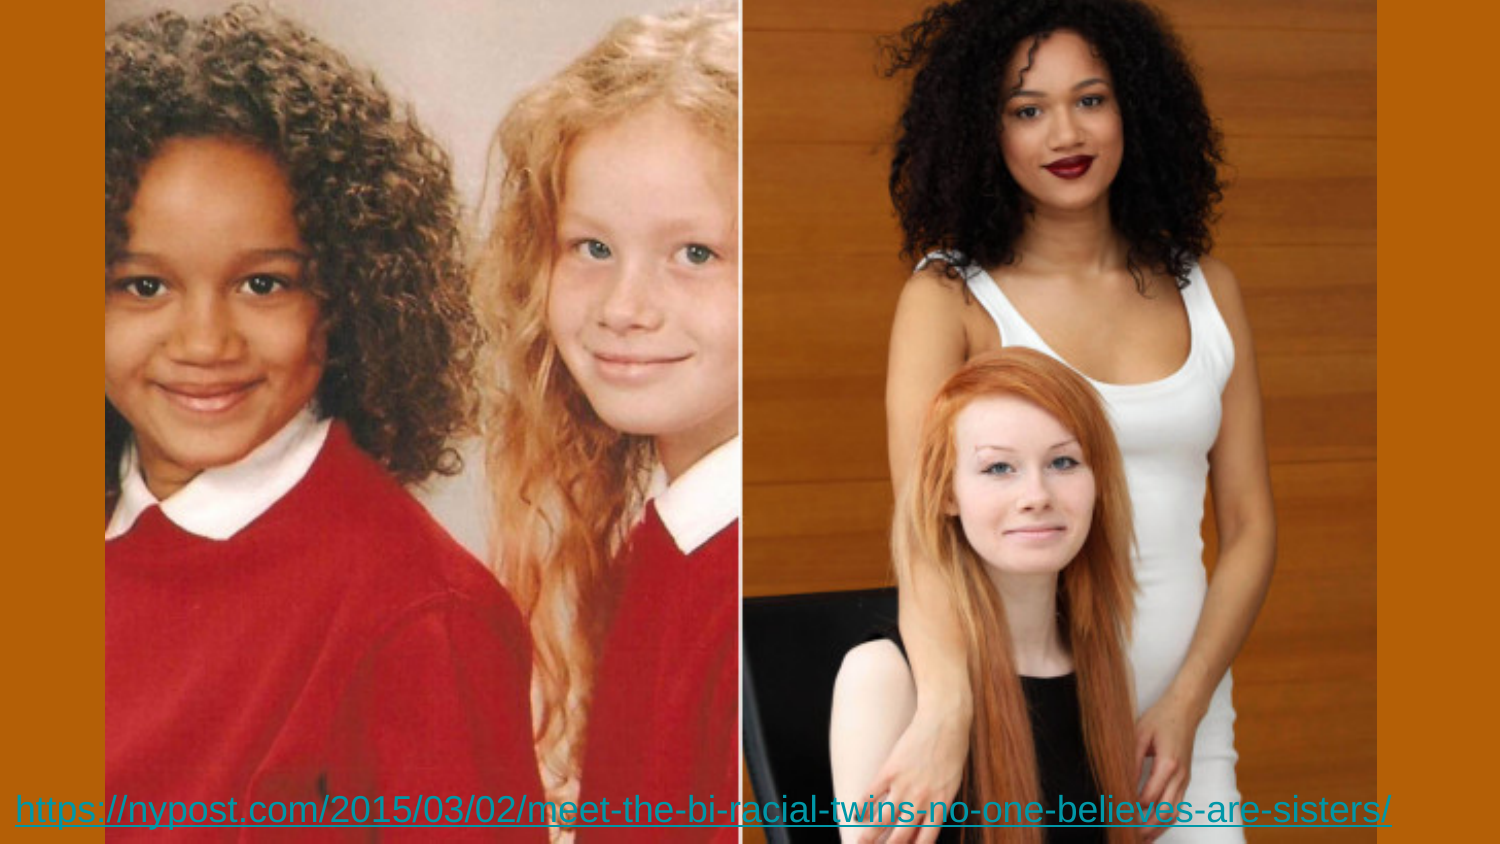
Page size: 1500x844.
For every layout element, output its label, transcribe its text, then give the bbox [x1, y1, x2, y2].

picture [105, 0, 1377, 770]
text_box https://nypost.com/2015/03/02/meet-the-bi-racial-twins-no-one-believes-are-sisters/ [0, 770, 1468, 844]
